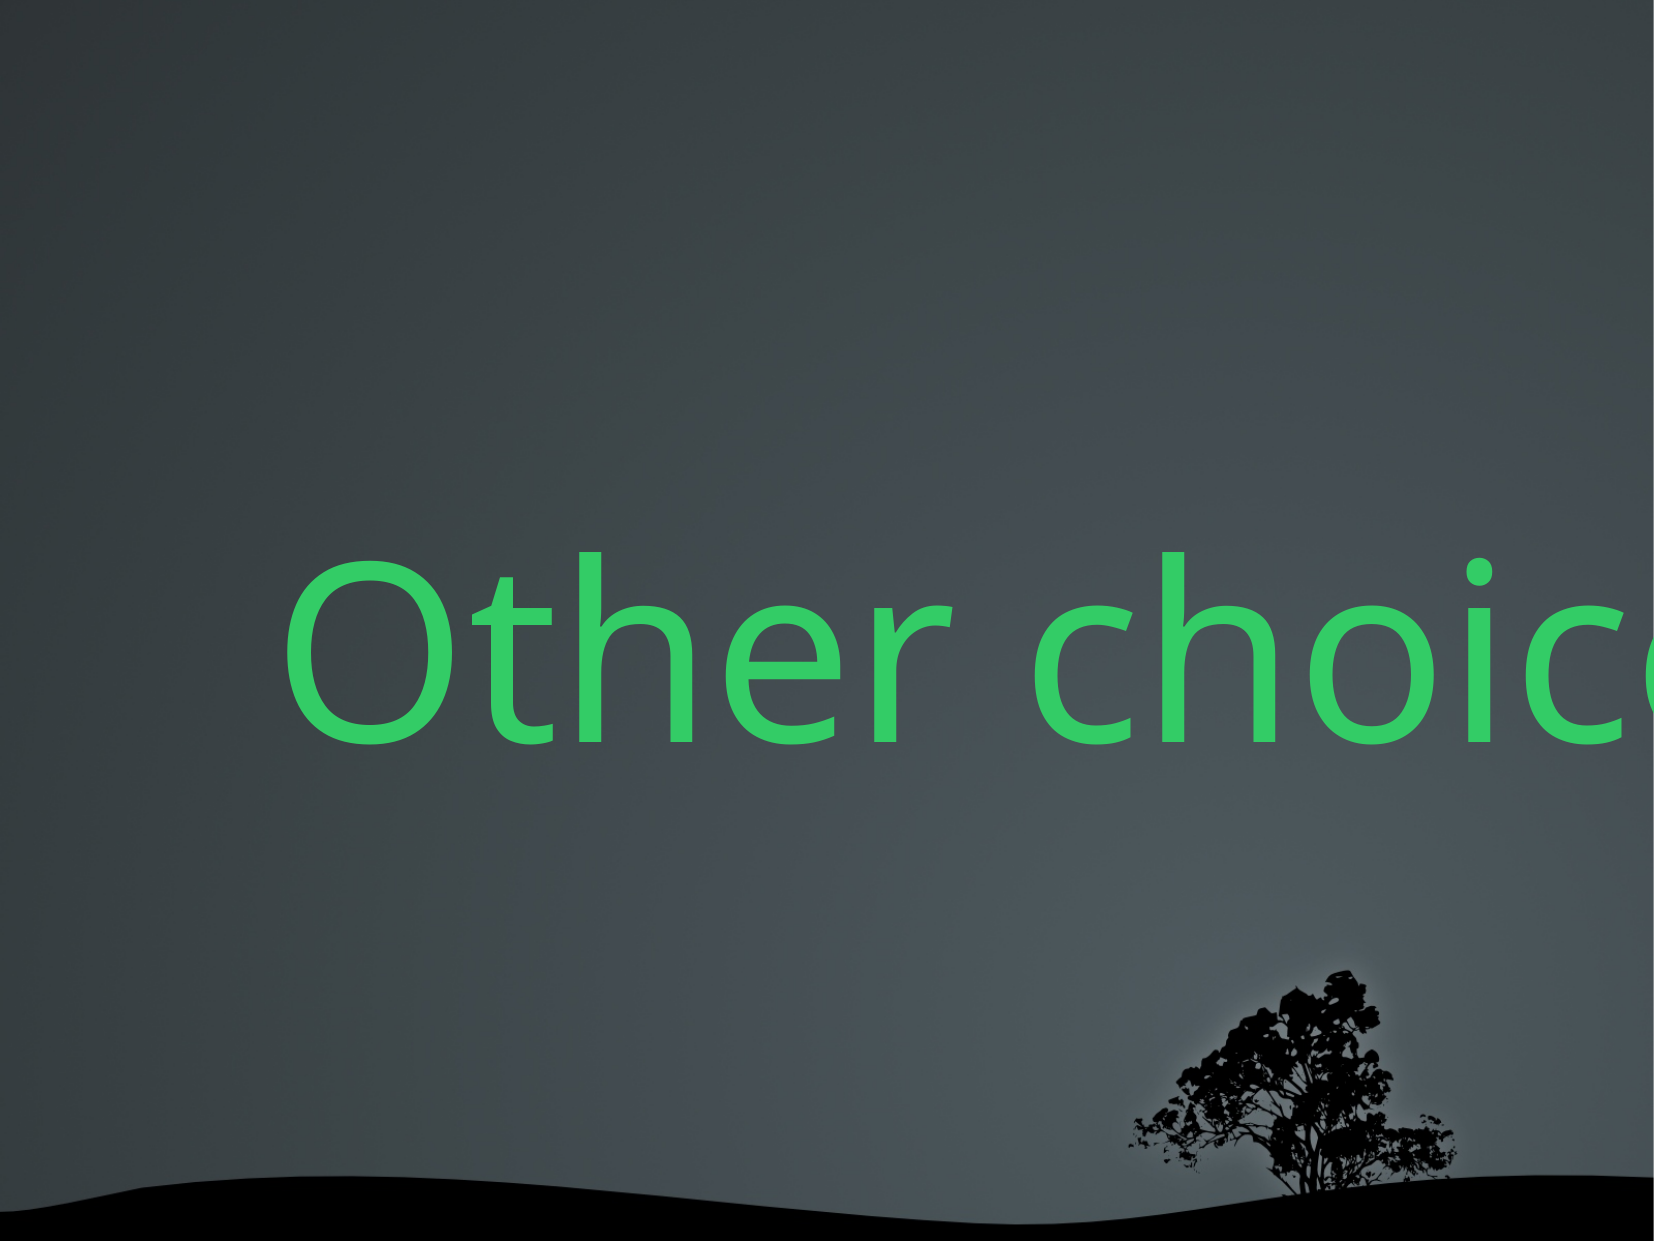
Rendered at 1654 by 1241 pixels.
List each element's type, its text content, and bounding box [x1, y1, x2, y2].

text_box Other choices? [258, 468, 1396, 773]
picture [0, 0, 1654, 1241]
